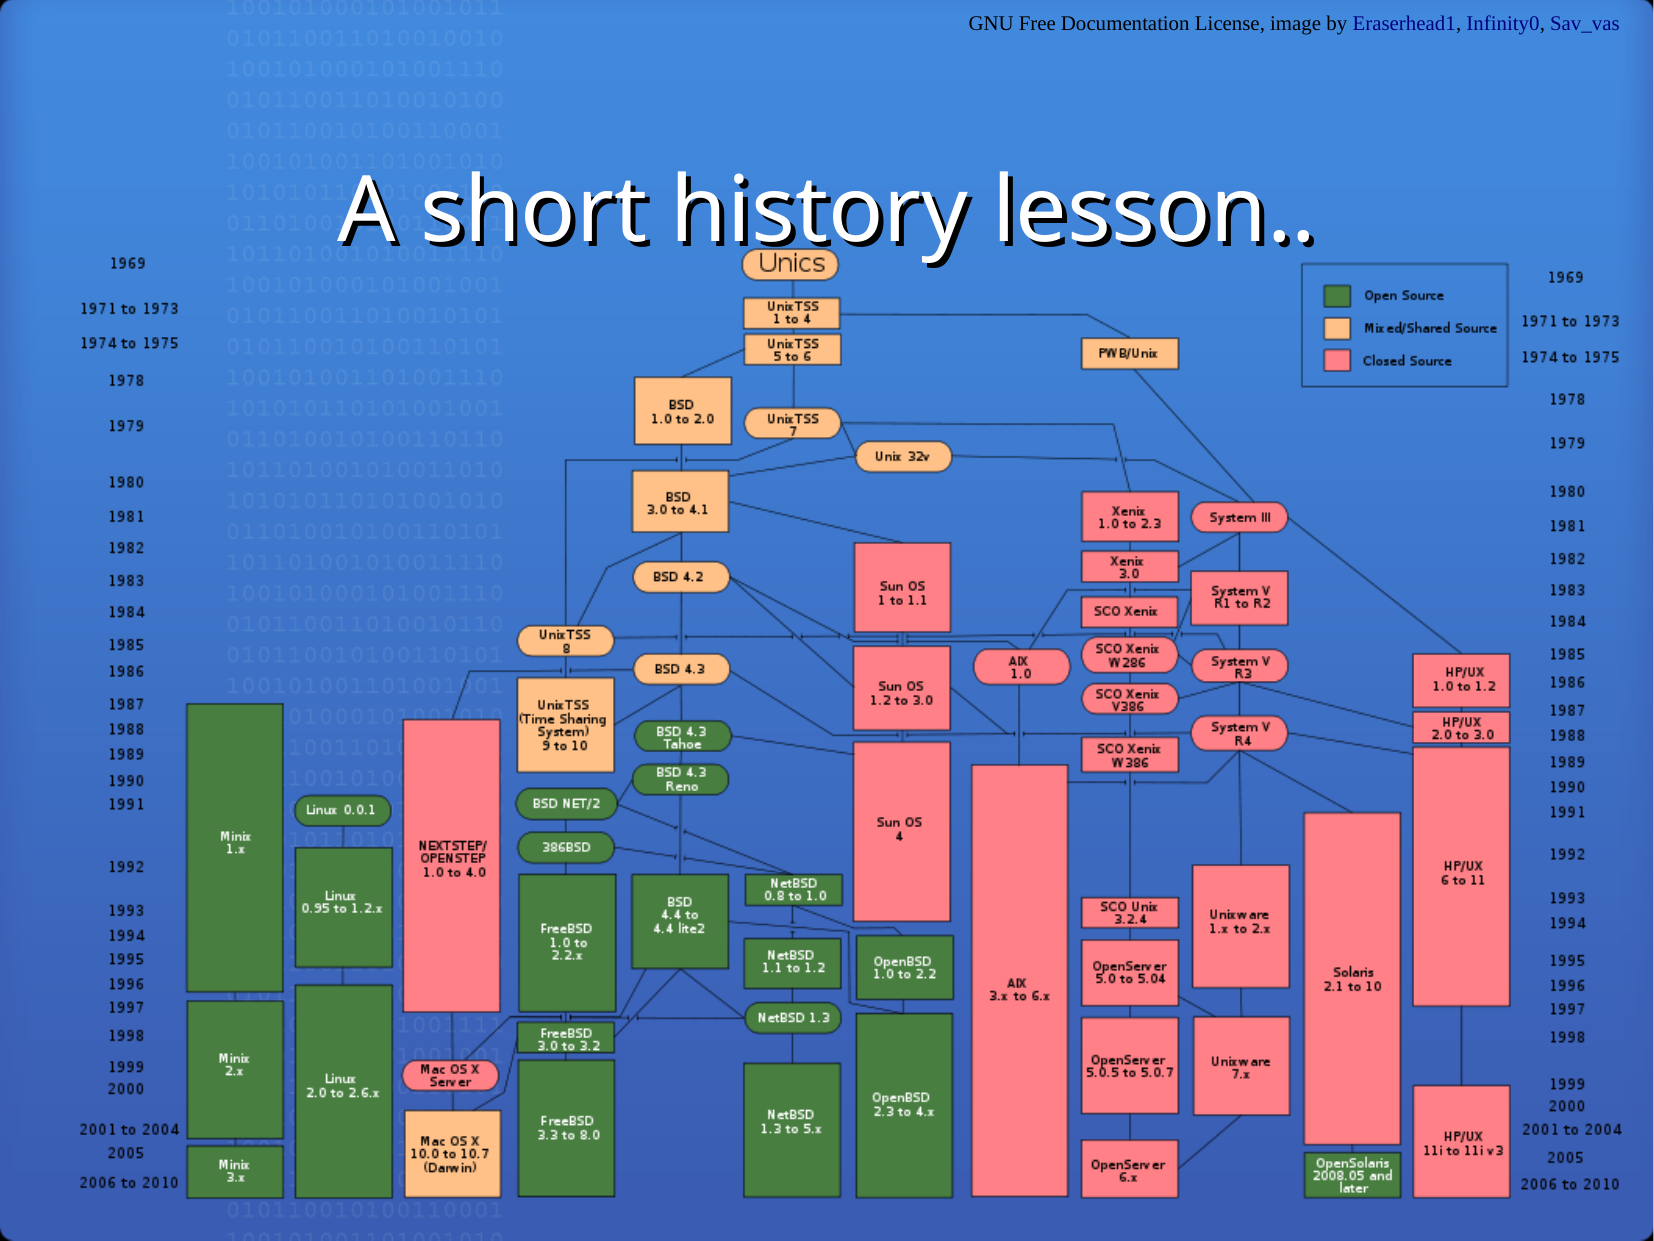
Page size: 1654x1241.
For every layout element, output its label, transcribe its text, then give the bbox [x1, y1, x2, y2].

text_box GNU Free Documentation License, image by Eraserhead1, Infinity0, Sav_vas [968, 11, 1631, 83]
title A short history lesson.. [121, 102, 1534, 236]
picture [0, 0, 1654, 1241]
